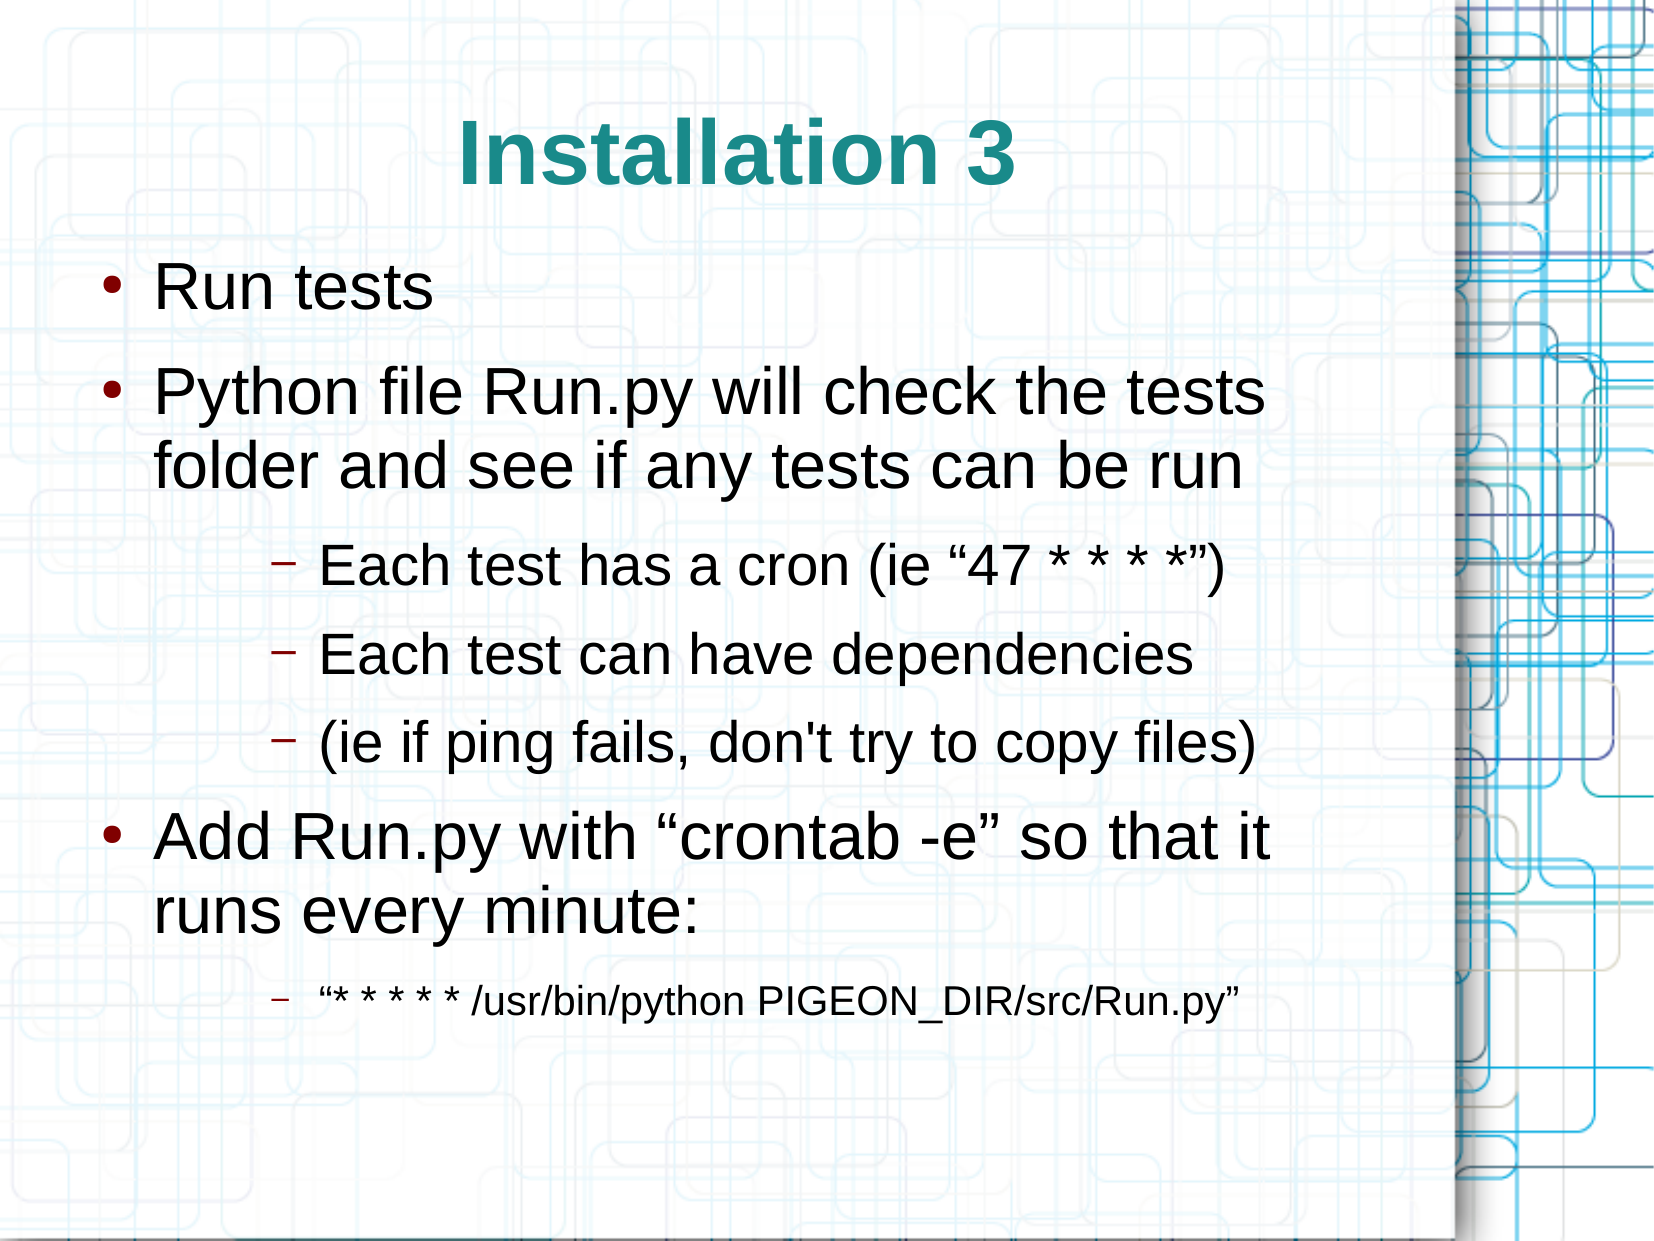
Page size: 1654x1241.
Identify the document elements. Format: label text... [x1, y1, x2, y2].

title Installation 3 [59, 56, 1418, 250]
list Run tests Python file Run.py will check the tests folder and see if any tests can be run Each test has a cron (ie “47 * * * *”) Each test can have dependencies (ie if ping fails, don't try to copy files) Add Run.py with “crontab -e” so that it runs every minute: “* * * * * /usr/bin/python PIGEON_DIR/src/Run.py” [82, 249, 1418, 1054]
picture [0, 0, 1654, 1241]
